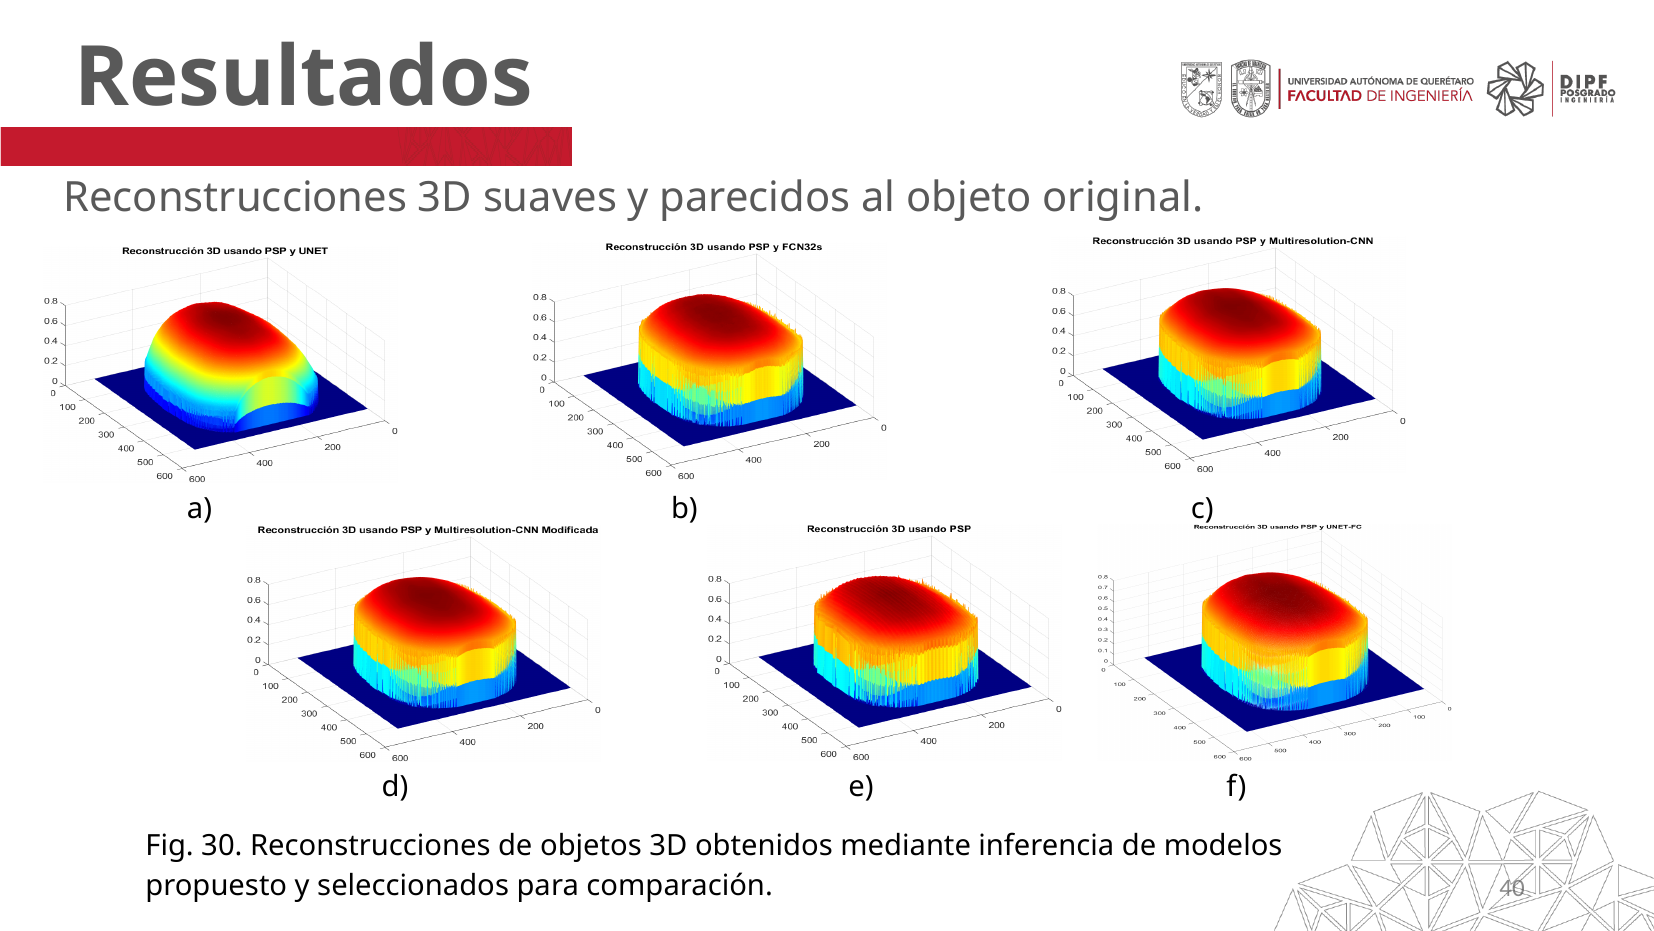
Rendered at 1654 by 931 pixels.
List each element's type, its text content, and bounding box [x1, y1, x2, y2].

text_box d) [366, 758, 465, 808]
text_box Reconstrucciones 3D suaves y parecidos al objeto original. [48, 162, 1612, 227]
text_box Resultados [54, 11, 572, 127]
text_box e) [833, 757, 932, 808]
text_box f) [1211, 757, 1310, 808]
picture [43, 246, 398, 484]
picture [707, 524, 1062, 761]
picture [1176, 54, 1620, 133]
text_box b) [656, 480, 755, 530]
picture [246, 525, 601, 762]
text_box Fig. 30. Reconstrucciones de objetos 3D obtenidos mediante inferencia de modelos propuesto y seleccionados para comparación. [130, 817, 1418, 891]
text_box c) [1176, 480, 1274, 530]
picture [1257, 781, 1654, 931]
picture [532, 242, 887, 480]
picture [0, 127, 572, 166]
picture [1051, 236, 1406, 473]
text_box a) [172, 480, 270, 530]
picture [1097, 524, 1452, 761]
